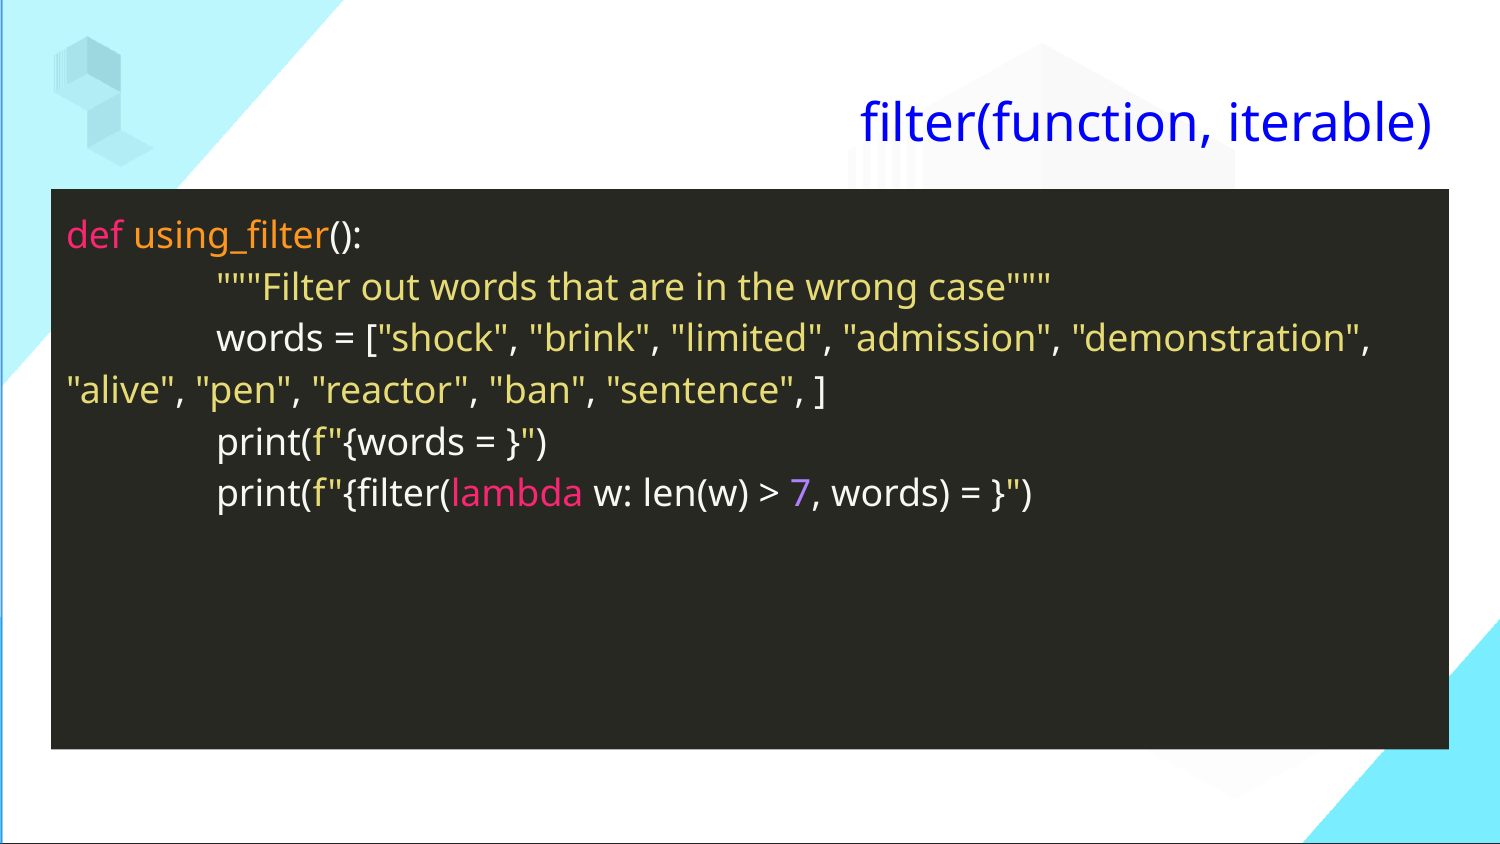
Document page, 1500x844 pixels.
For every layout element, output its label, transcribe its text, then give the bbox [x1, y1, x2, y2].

list def using_filter(): """Filter out words that are in the wrong case""" words = ["shock", "brink", "limited", "admission", "demonstration", "alive", "pen", "reactor", "ban", "sentence", ] print(f"{words = }") print(f"{filter(lambda w: len(w) > 7, words) = }") [51, 189, 1449, 750]
picture [0, 0, 1500, 844]
title filter(function, iterable) [51, 72, 1449, 167]
